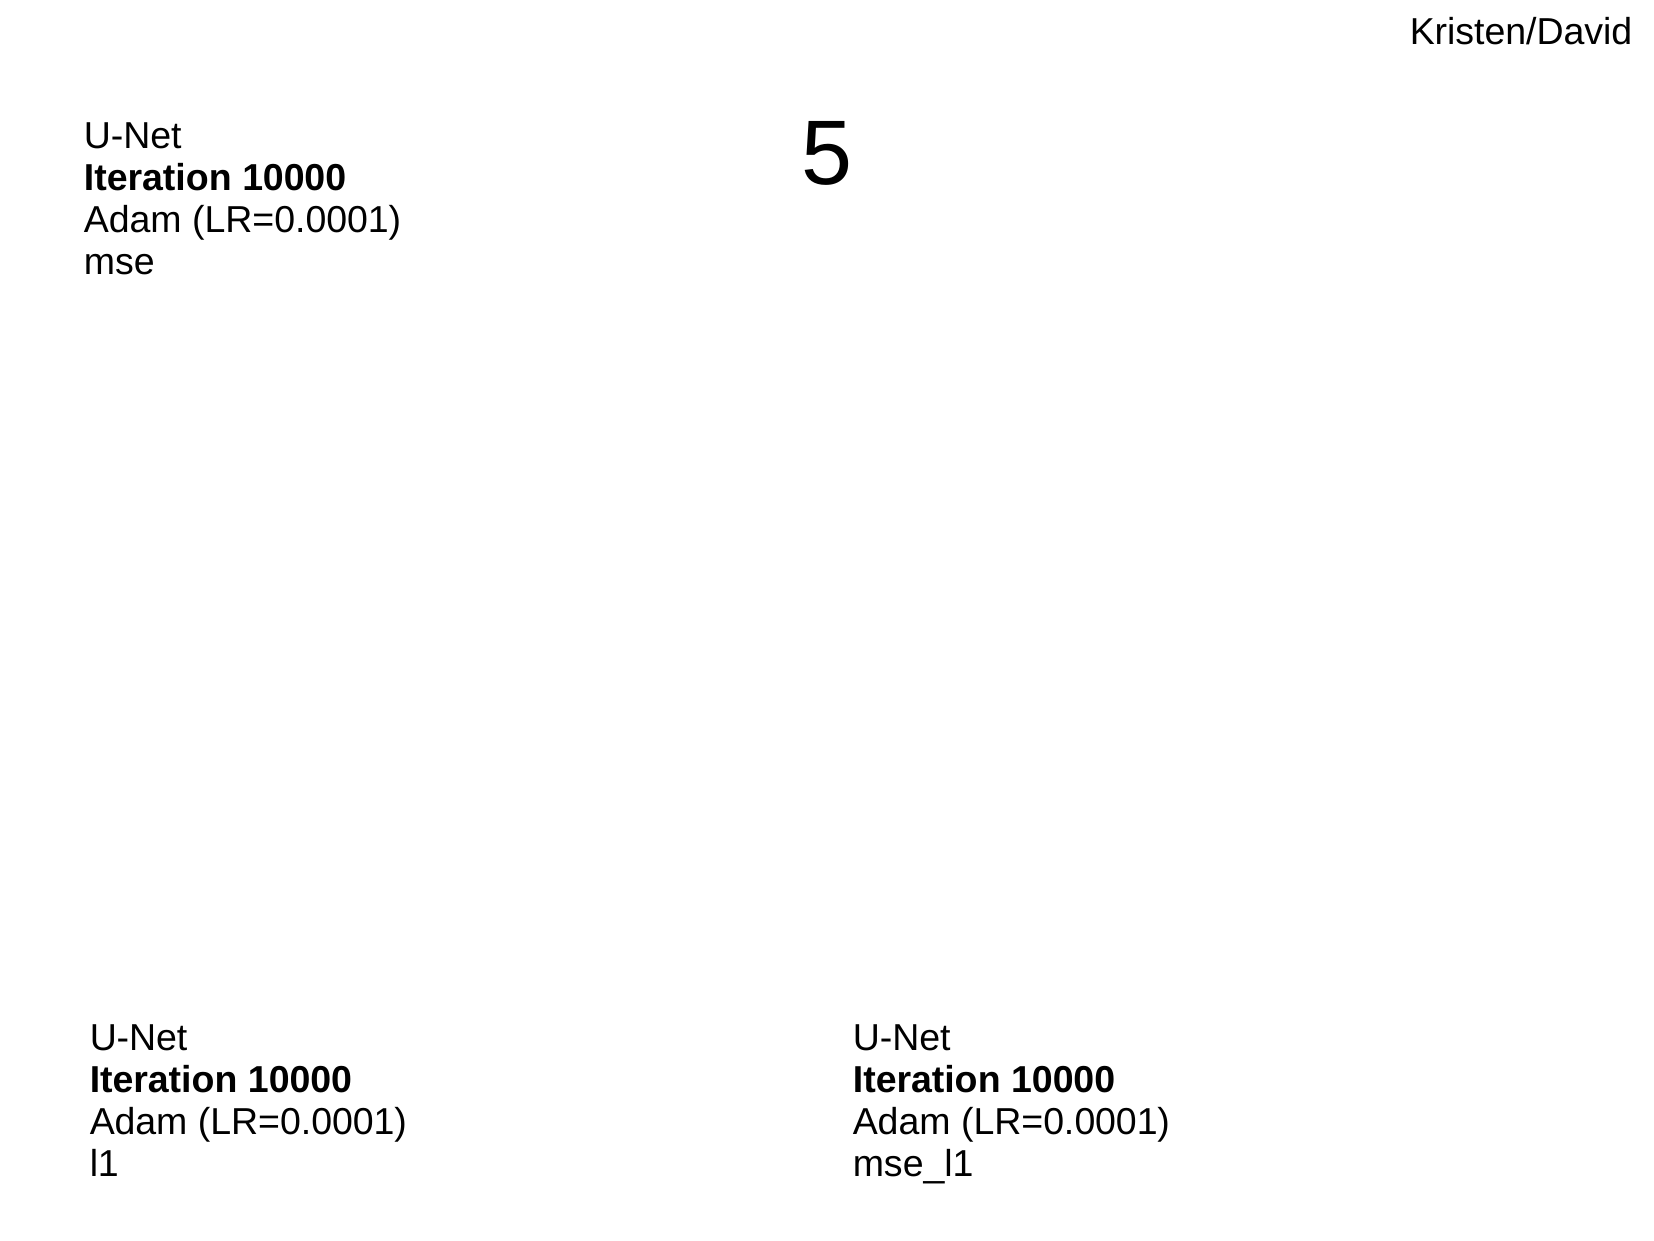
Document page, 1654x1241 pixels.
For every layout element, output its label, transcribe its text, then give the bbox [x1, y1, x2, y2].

text_box U-Net Iteration 10000 Adam (LR=0.0001) mse_l1 [838, 1009, 1186, 1192]
text_box U-Net Iteration 10000 Adam (LR=0.0001) mse [69, 107, 416, 291]
title 5 [82, 49, 1571, 257]
text_box U-Net Iteration 10000 Adam (LR=0.0001) l1 [75, 1009, 422, 1192]
text_box Kristen/David [1395, 3, 1648, 61]
